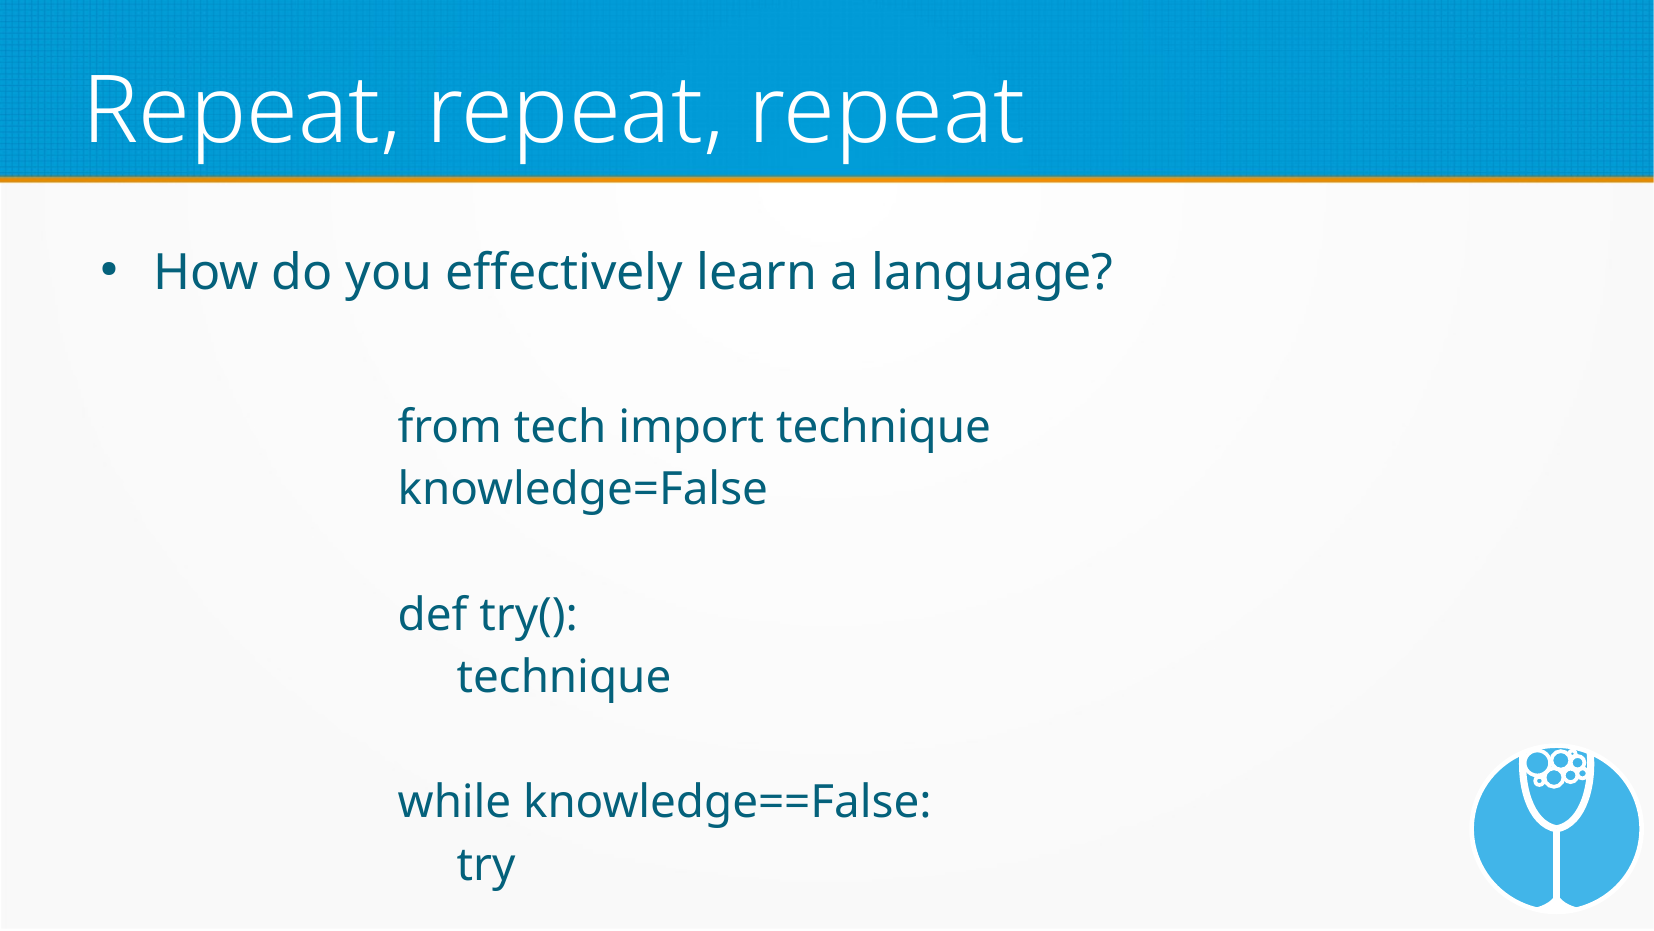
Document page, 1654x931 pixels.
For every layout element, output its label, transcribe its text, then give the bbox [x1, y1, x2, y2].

picture [0, 175, 1654, 931]
title Repeat, repeat, repeat [82, 14, 1571, 171]
list How do you effectively learn a language? [82, 236, 1563, 811]
text_box from tech import technique knowledge=False def try(): technique while knowledge==False: try [391, 429, 1262, 921]
